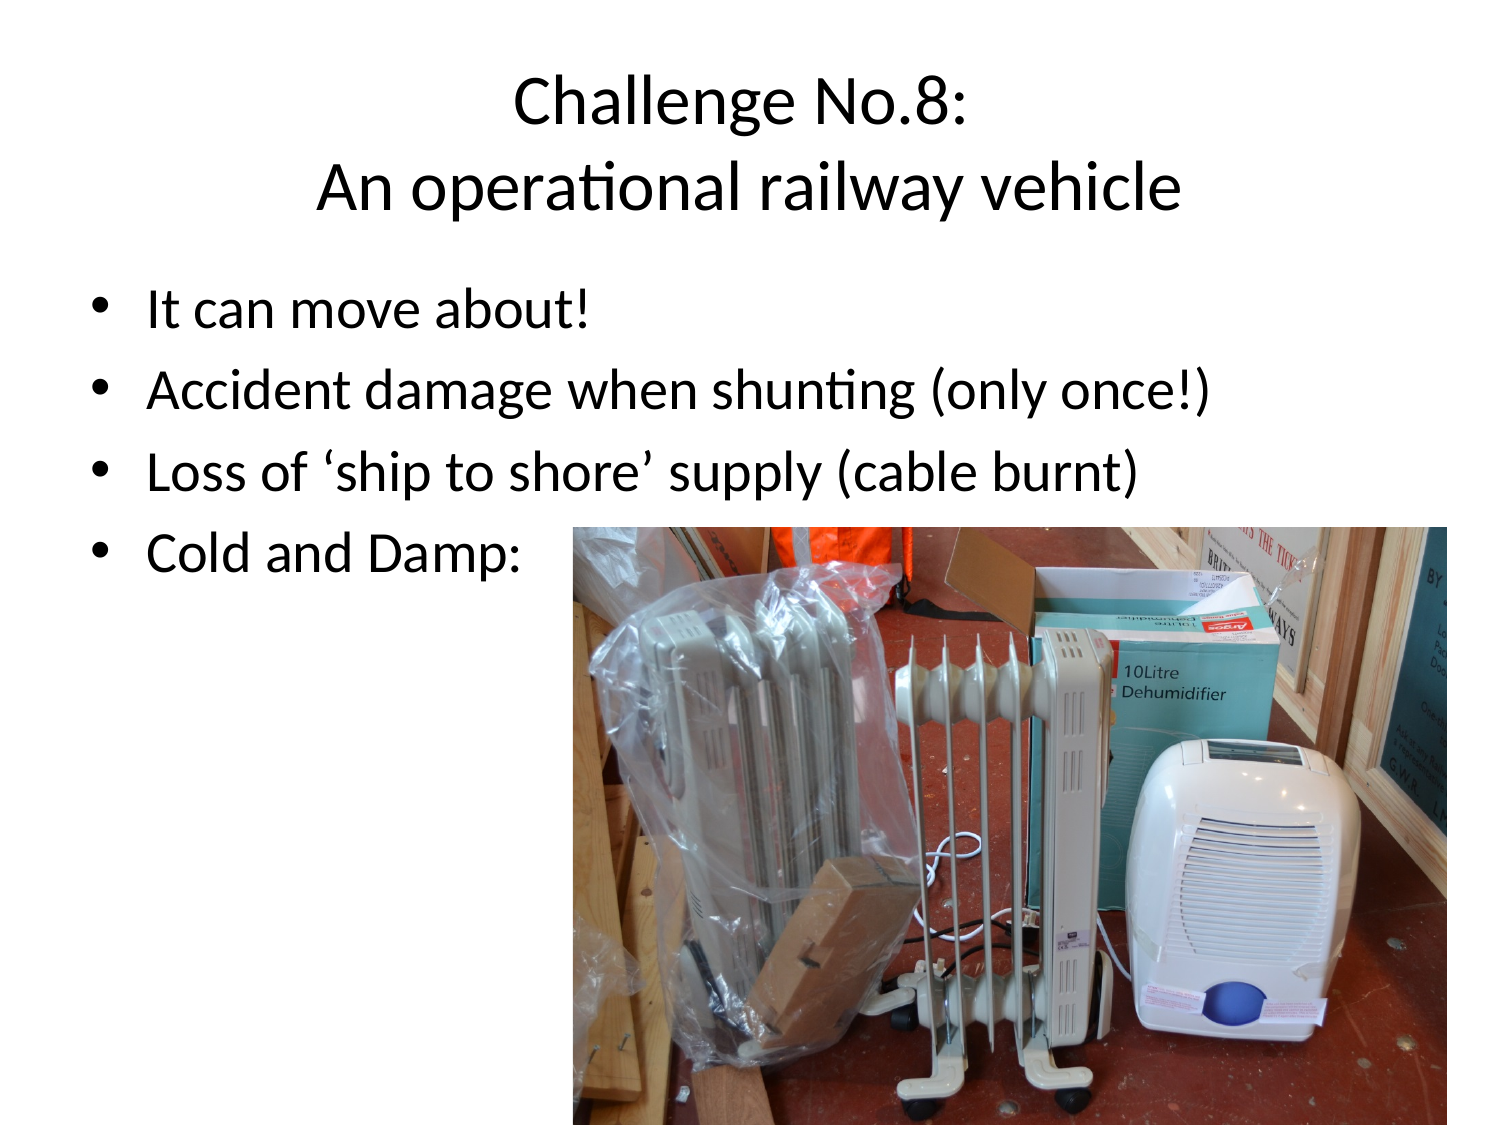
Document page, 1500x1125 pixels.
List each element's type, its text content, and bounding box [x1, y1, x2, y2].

title Challenge No.8: An operational railway vehicle [75, 45, 1425, 233]
picture [572, 527, 1447, 1125]
list It can move about! Accident damage when shunting (only once!) Loss of ‘ship to shore’ supply (cable burnt) Cold and Damp: [75, 262, 1425, 634]
